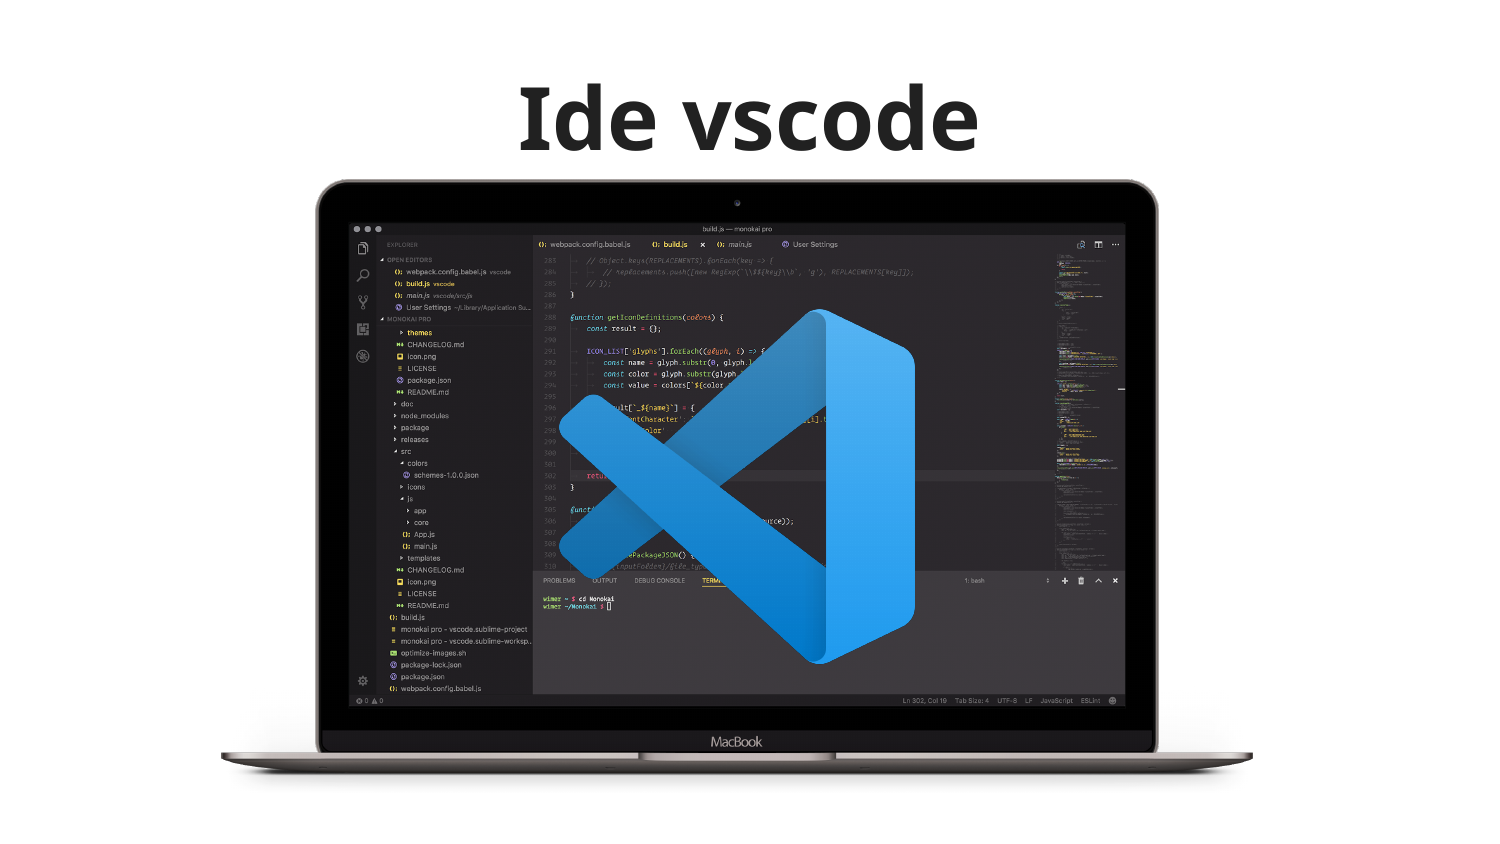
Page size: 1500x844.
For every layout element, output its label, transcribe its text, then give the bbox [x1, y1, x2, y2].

picture [221, 179, 1253, 794]
title Ide vscode [51, 48, 1449, 180]
